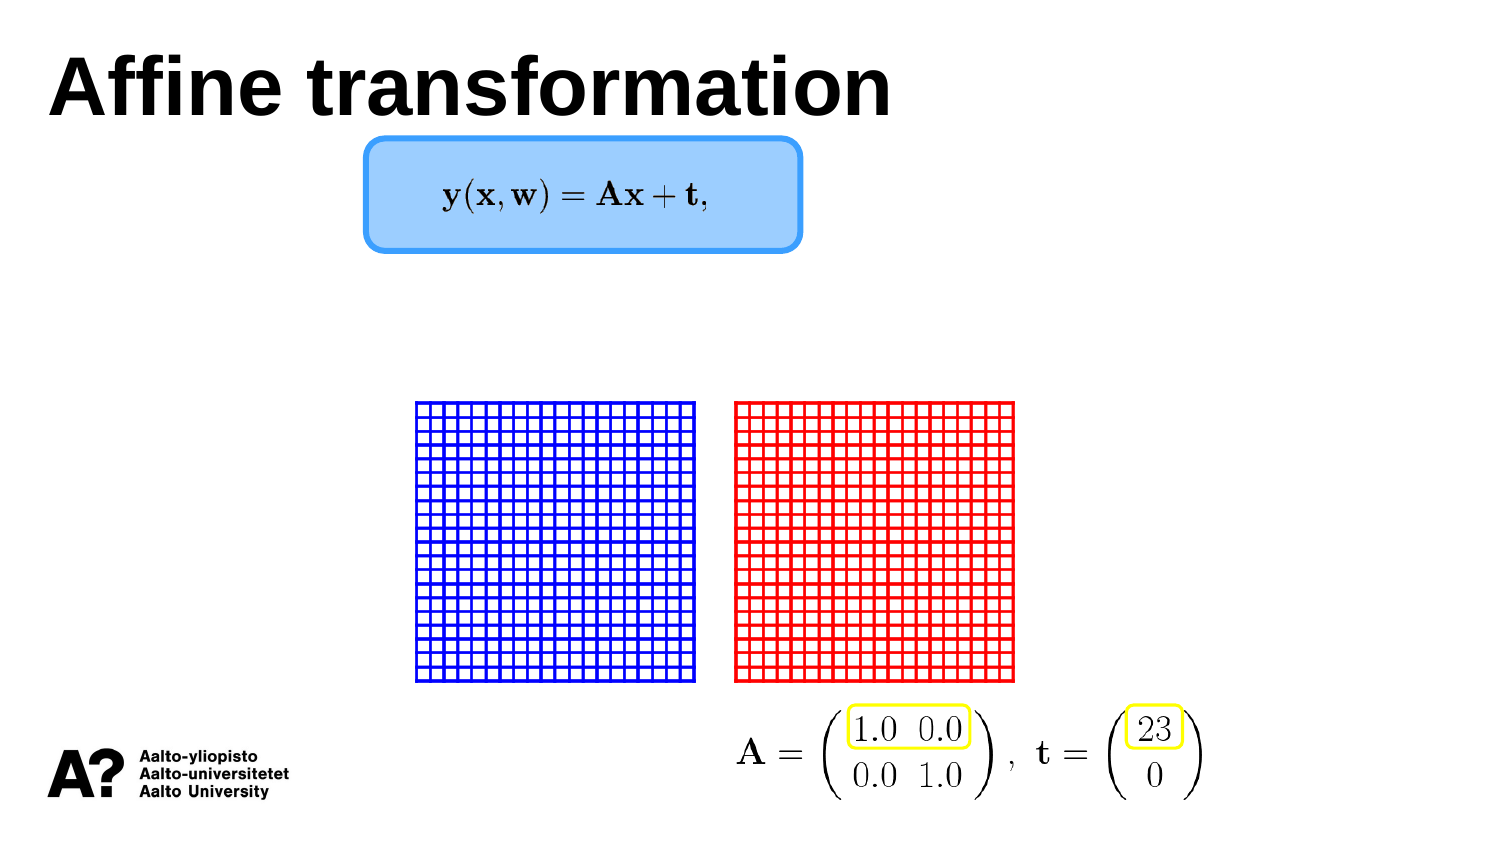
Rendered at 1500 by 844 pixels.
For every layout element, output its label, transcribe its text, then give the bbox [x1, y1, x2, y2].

picture [387, 250, 1333, 834]
list Affine transformation [47, 32, 1442, 197]
picture [0, 702, 337, 844]
text_box [365, 138, 801, 251]
picture [436, 165, 706, 243]
